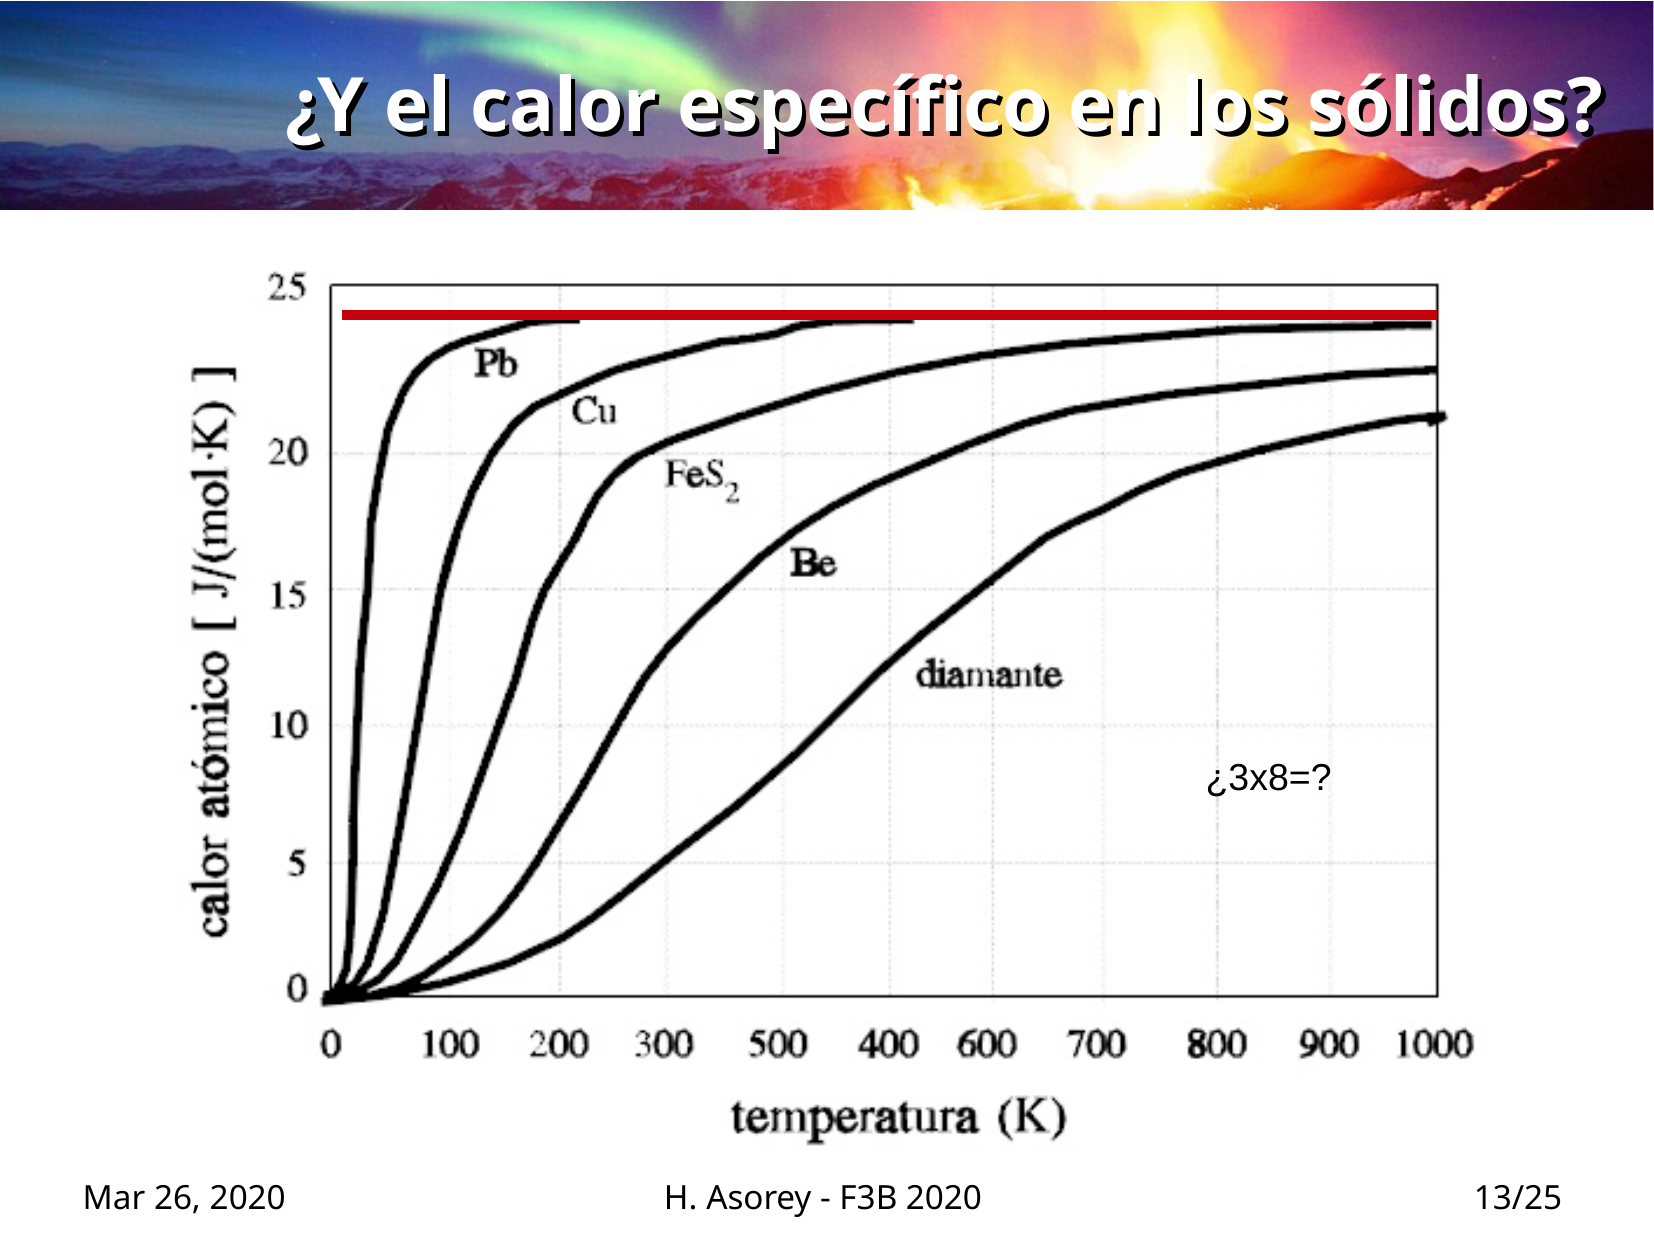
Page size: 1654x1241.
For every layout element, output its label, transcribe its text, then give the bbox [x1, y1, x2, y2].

picture [0, 1, 1654, 210]
picture [157, 254, 1493, 1156]
text_box ¿3x8=? [1190, 749, 1397, 835]
title ¿Y el calor específico en los sólidos? [45, 15, 1606, 191]
